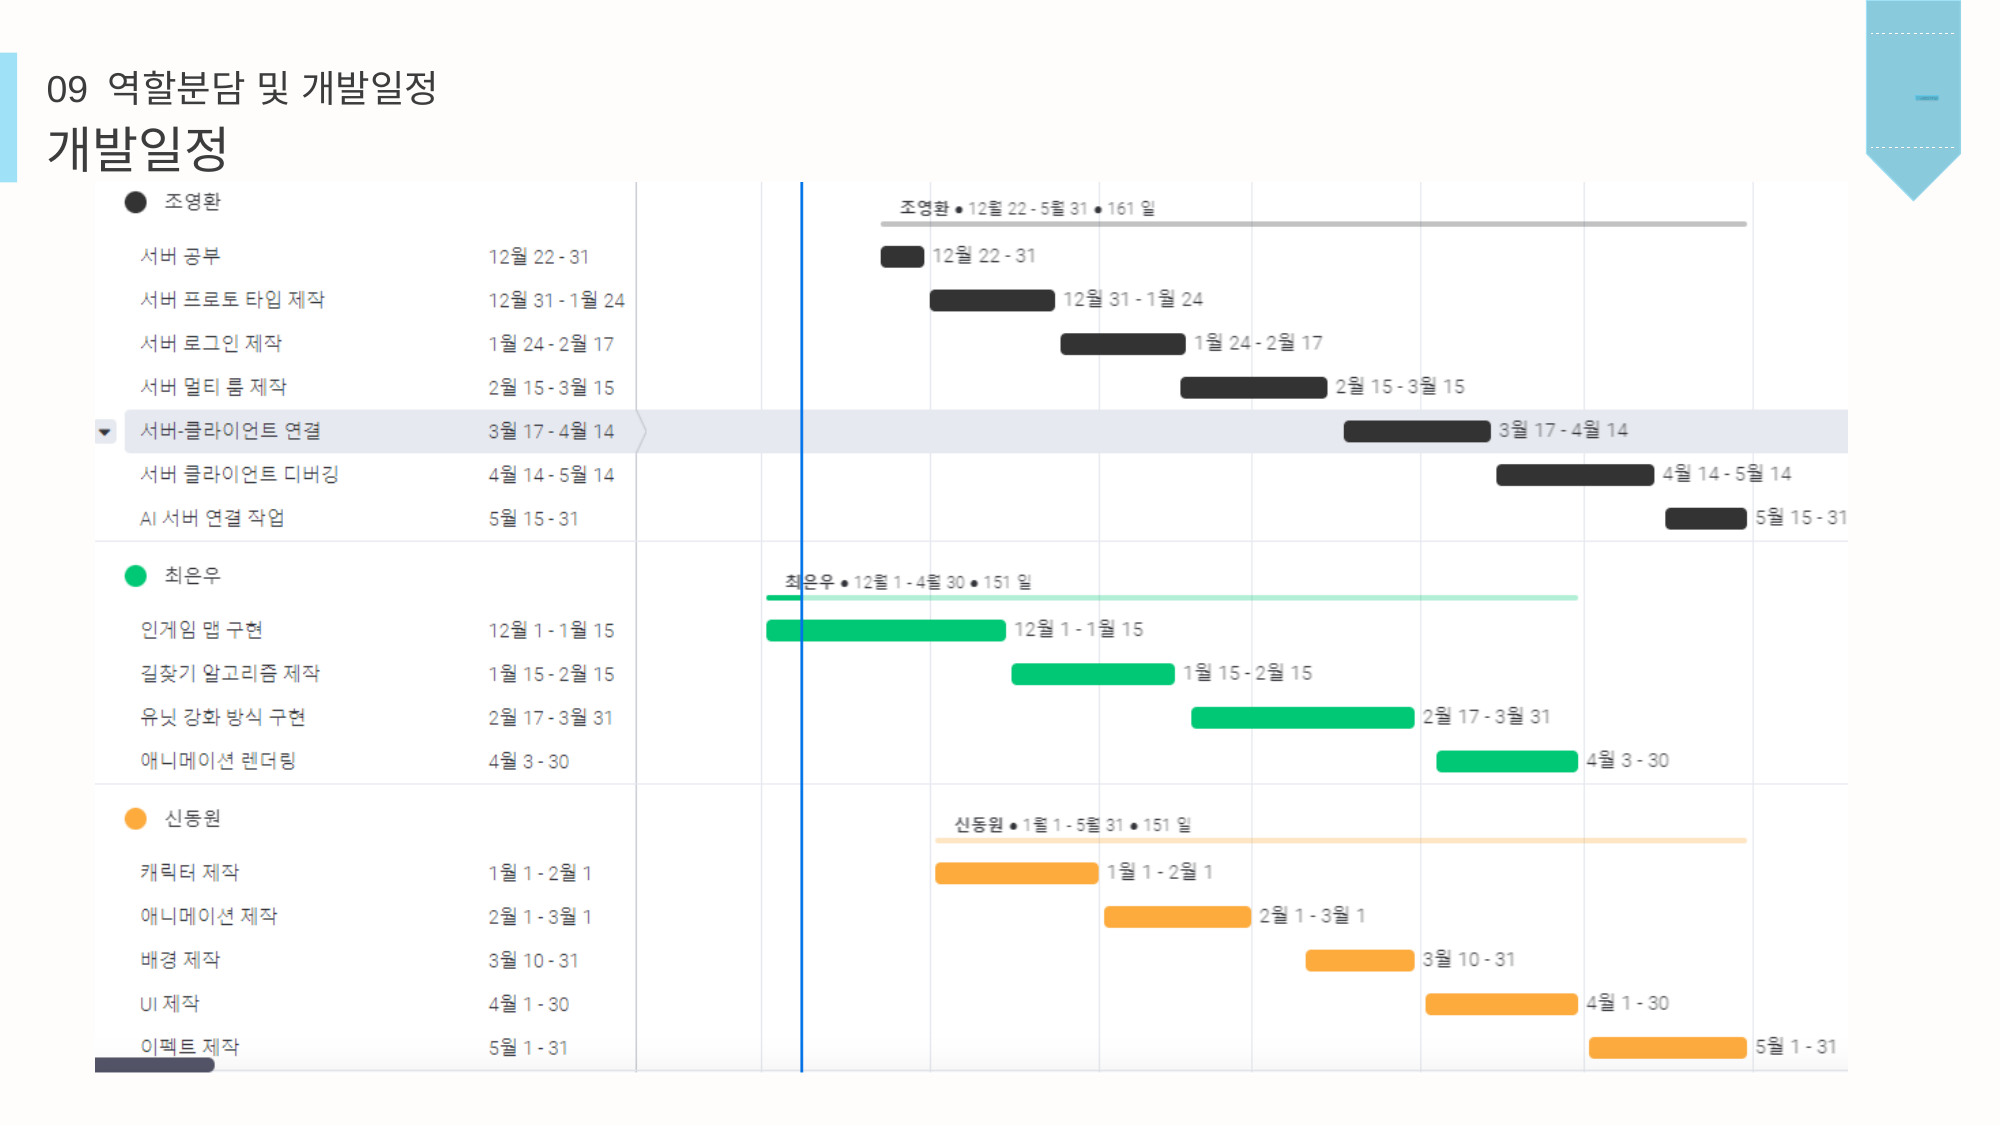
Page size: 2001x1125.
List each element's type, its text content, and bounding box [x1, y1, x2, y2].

picture [1914, 95, 1940, 101]
picture [95, 182, 1848, 1074]
text_box 09 역할분담 및 개발일정 [31, 56, 477, 118]
text_box [1865, 0, 1961, 202]
text_box [0, 53, 17, 182]
text_box 개발일정 [31, 110, 267, 185]
